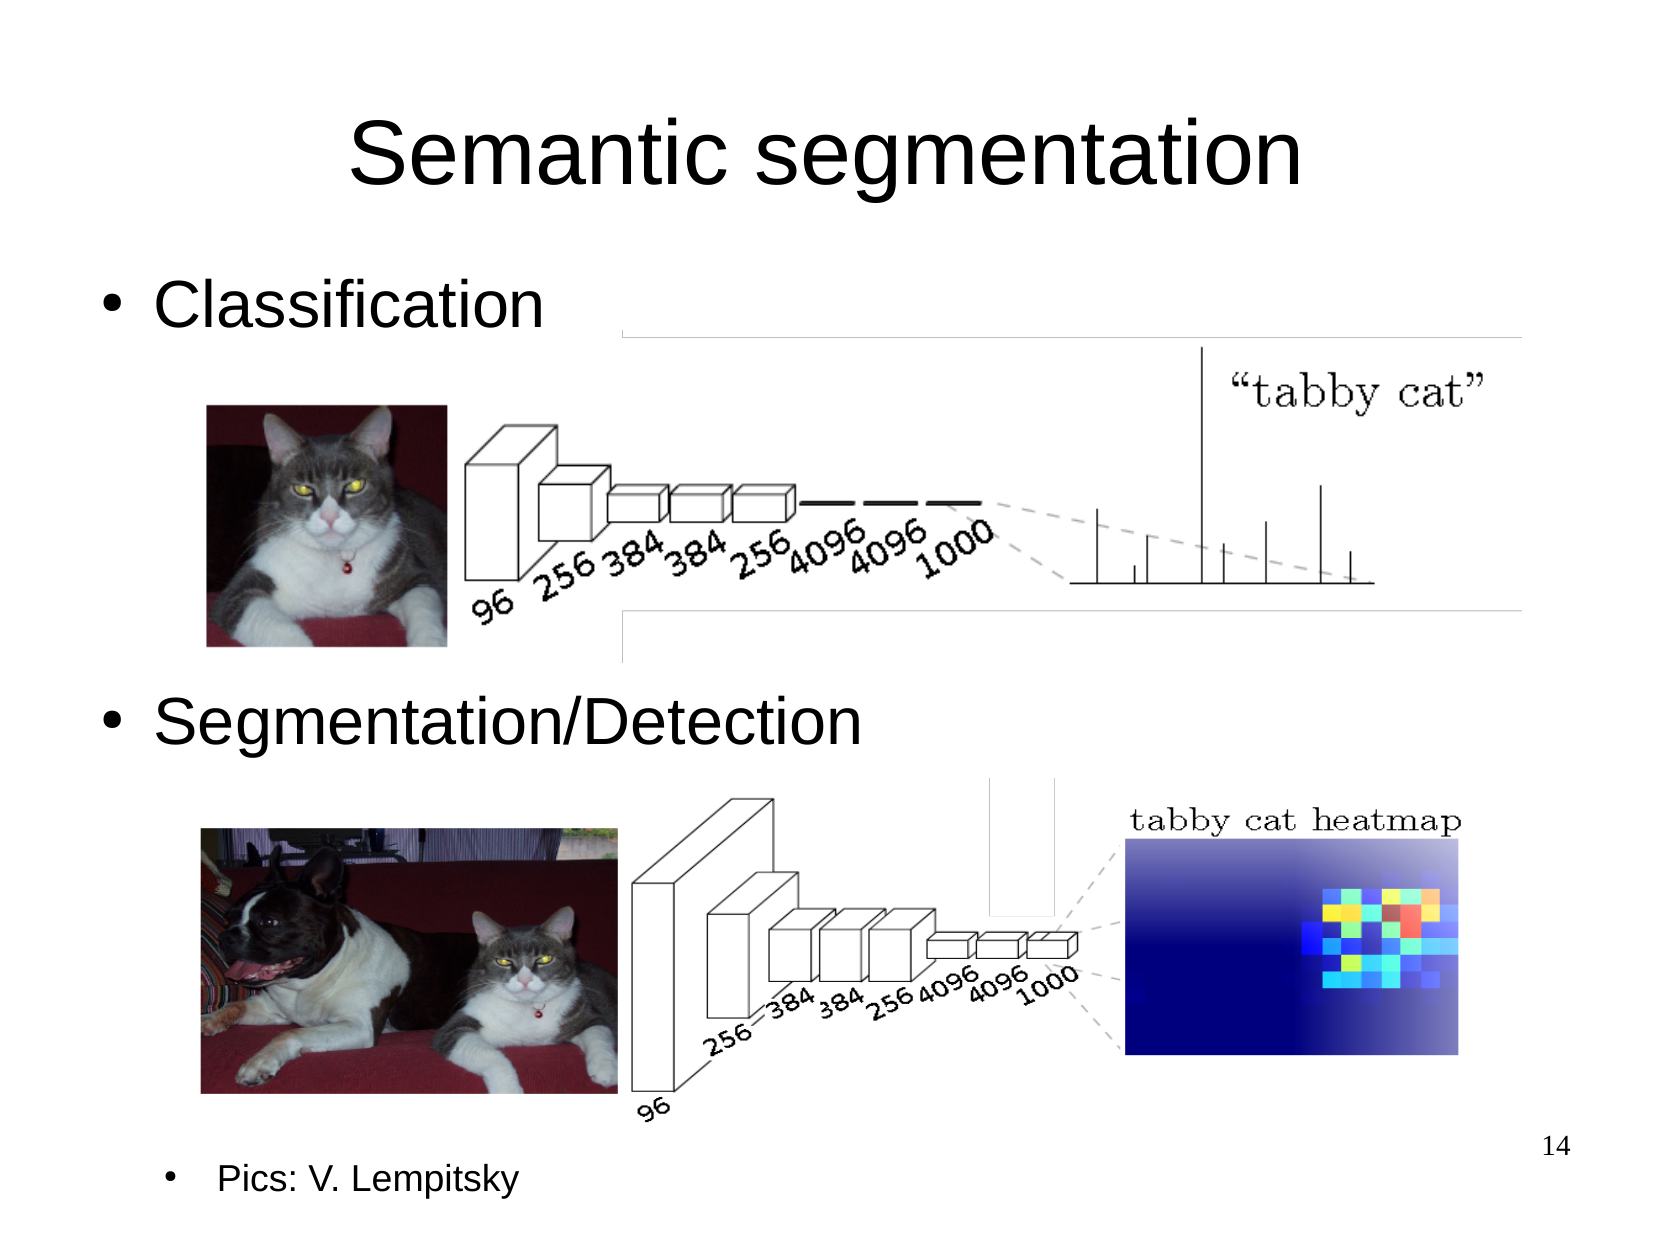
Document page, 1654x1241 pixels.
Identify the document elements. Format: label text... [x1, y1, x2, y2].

list Classification Segmentation/Detection [82, 266, 1571, 986]
picture [170, 778, 1493, 1142]
title Semantic segmentation [82, 49, 1571, 257]
picture [177, 330, 1522, 663]
text_box Pics: V. Lempitsky [146, 1157, 598, 1241]
